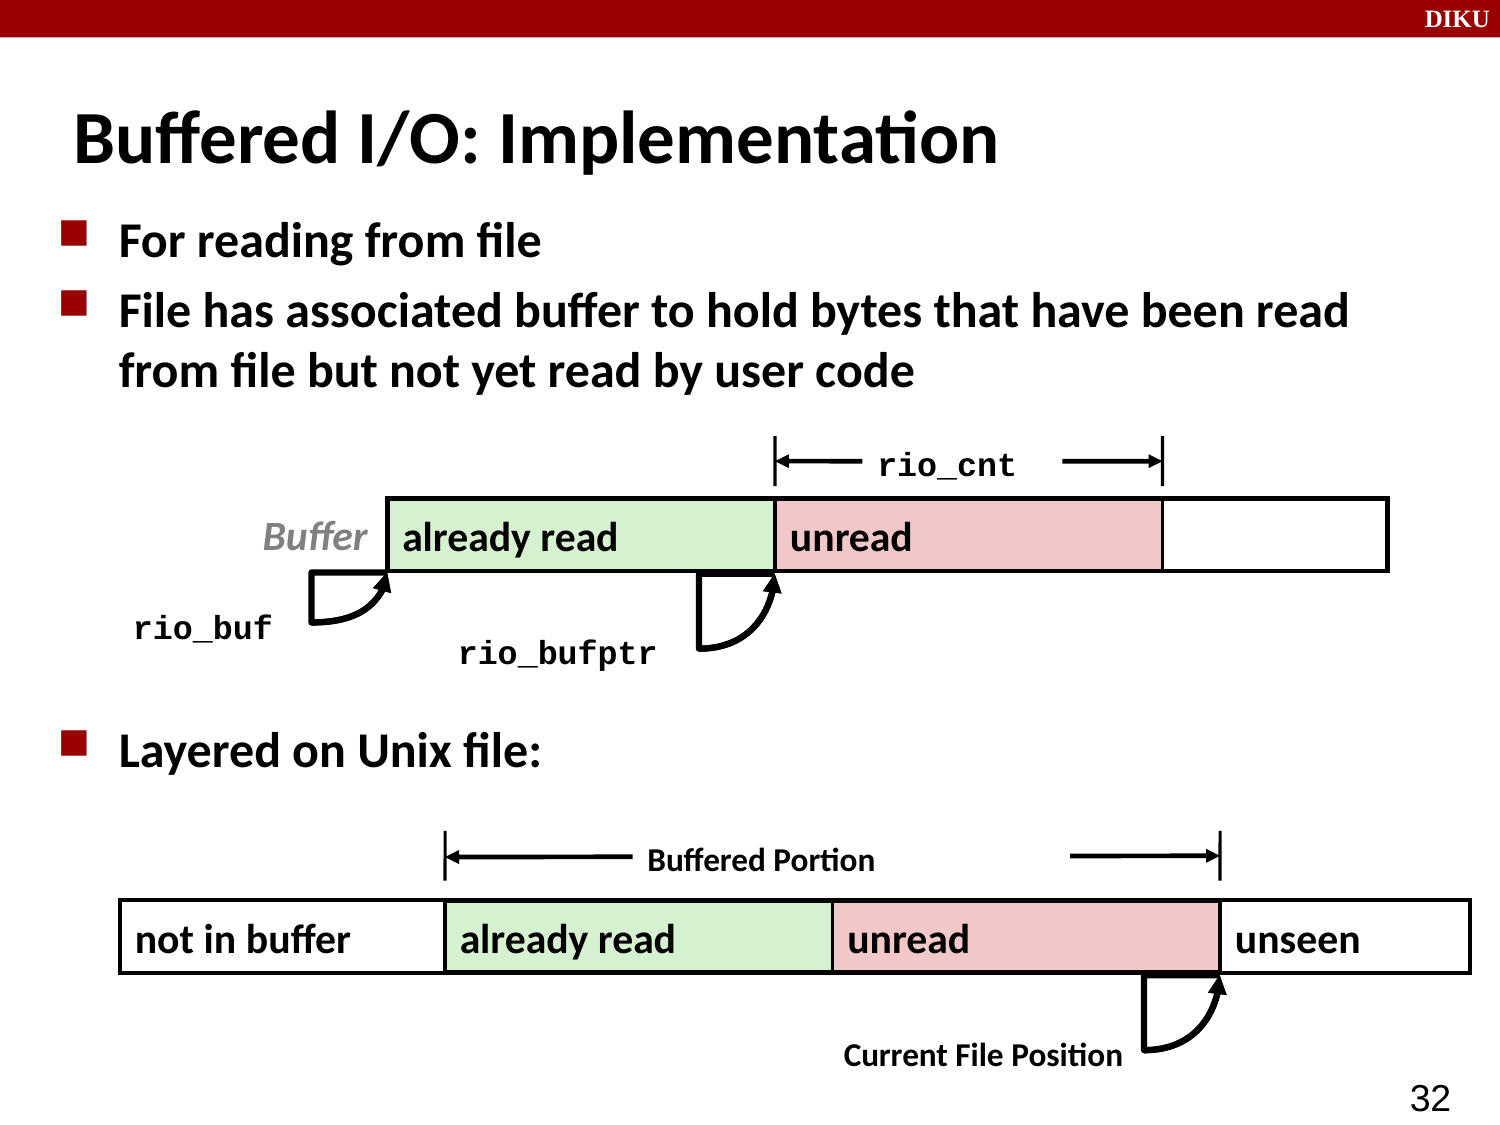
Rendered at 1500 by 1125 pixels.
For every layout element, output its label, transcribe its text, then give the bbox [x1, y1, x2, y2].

text_box rio_bufptr [443, 623, 706, 679]
text_box already read [390, 501, 775, 569]
text_box Current File Position [713, 1025, 1139, 1080]
text_box rio_buf [118, 598, 289, 654]
text_box Buffered Portion [632, 830, 1070, 886]
text_box already read [445, 903, 833, 970]
text_box Buffer [247, 501, 383, 567]
text_box not in buffer [120, 900, 445, 973]
text_box For reading from file File has associated buffer to hold bytes that have been read from file but not yet read by user code Layered on Unix file: [47, 200, 1411, 850]
text_box unseen [1219, 900, 1470, 973]
text_box Buffered I/O: Implementation [58, 71, 1304, 197]
text_box unread [833, 903, 1219, 970]
text_box rio_cnt [862, 436, 1063, 491]
